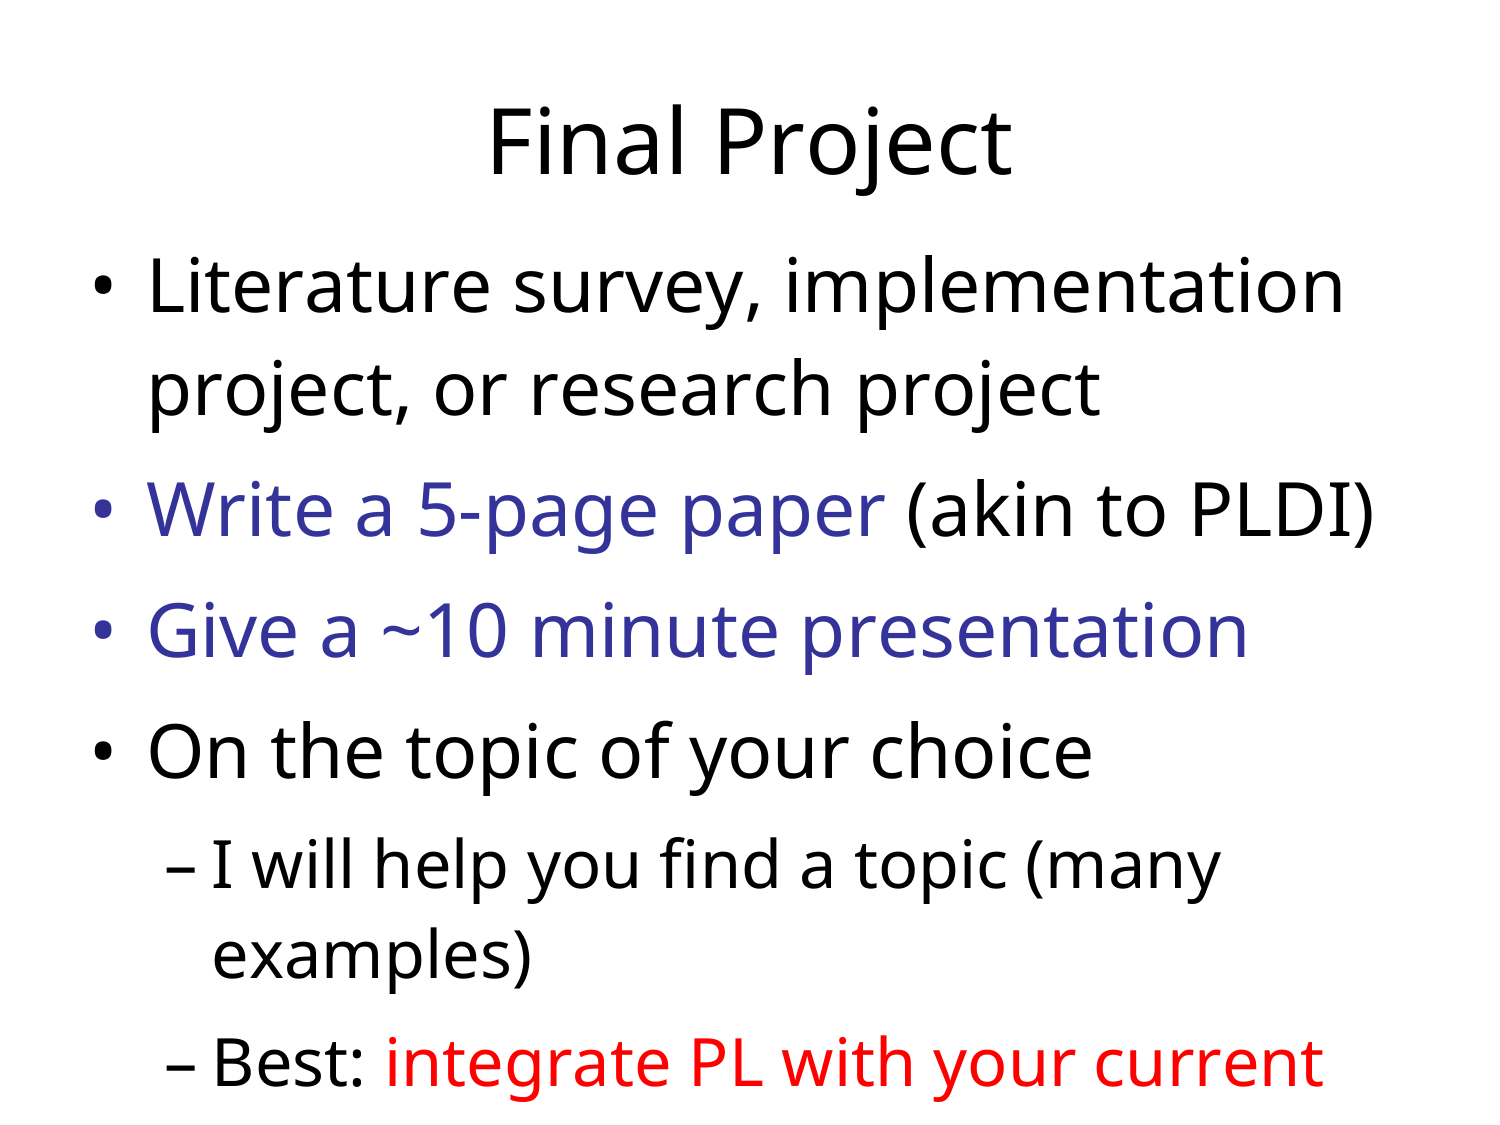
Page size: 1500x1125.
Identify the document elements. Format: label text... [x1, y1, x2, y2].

list Literature survey, implementation project, or research project Write a 5-page paper (akin to PLDI) Give a ~10 minute presentation On the topic of your choice I will help you find a topic (many examples) Best: integrate PL with your current research [75, 224, 1426, 1077]
title Final Project [75, 45, 1426, 224]
